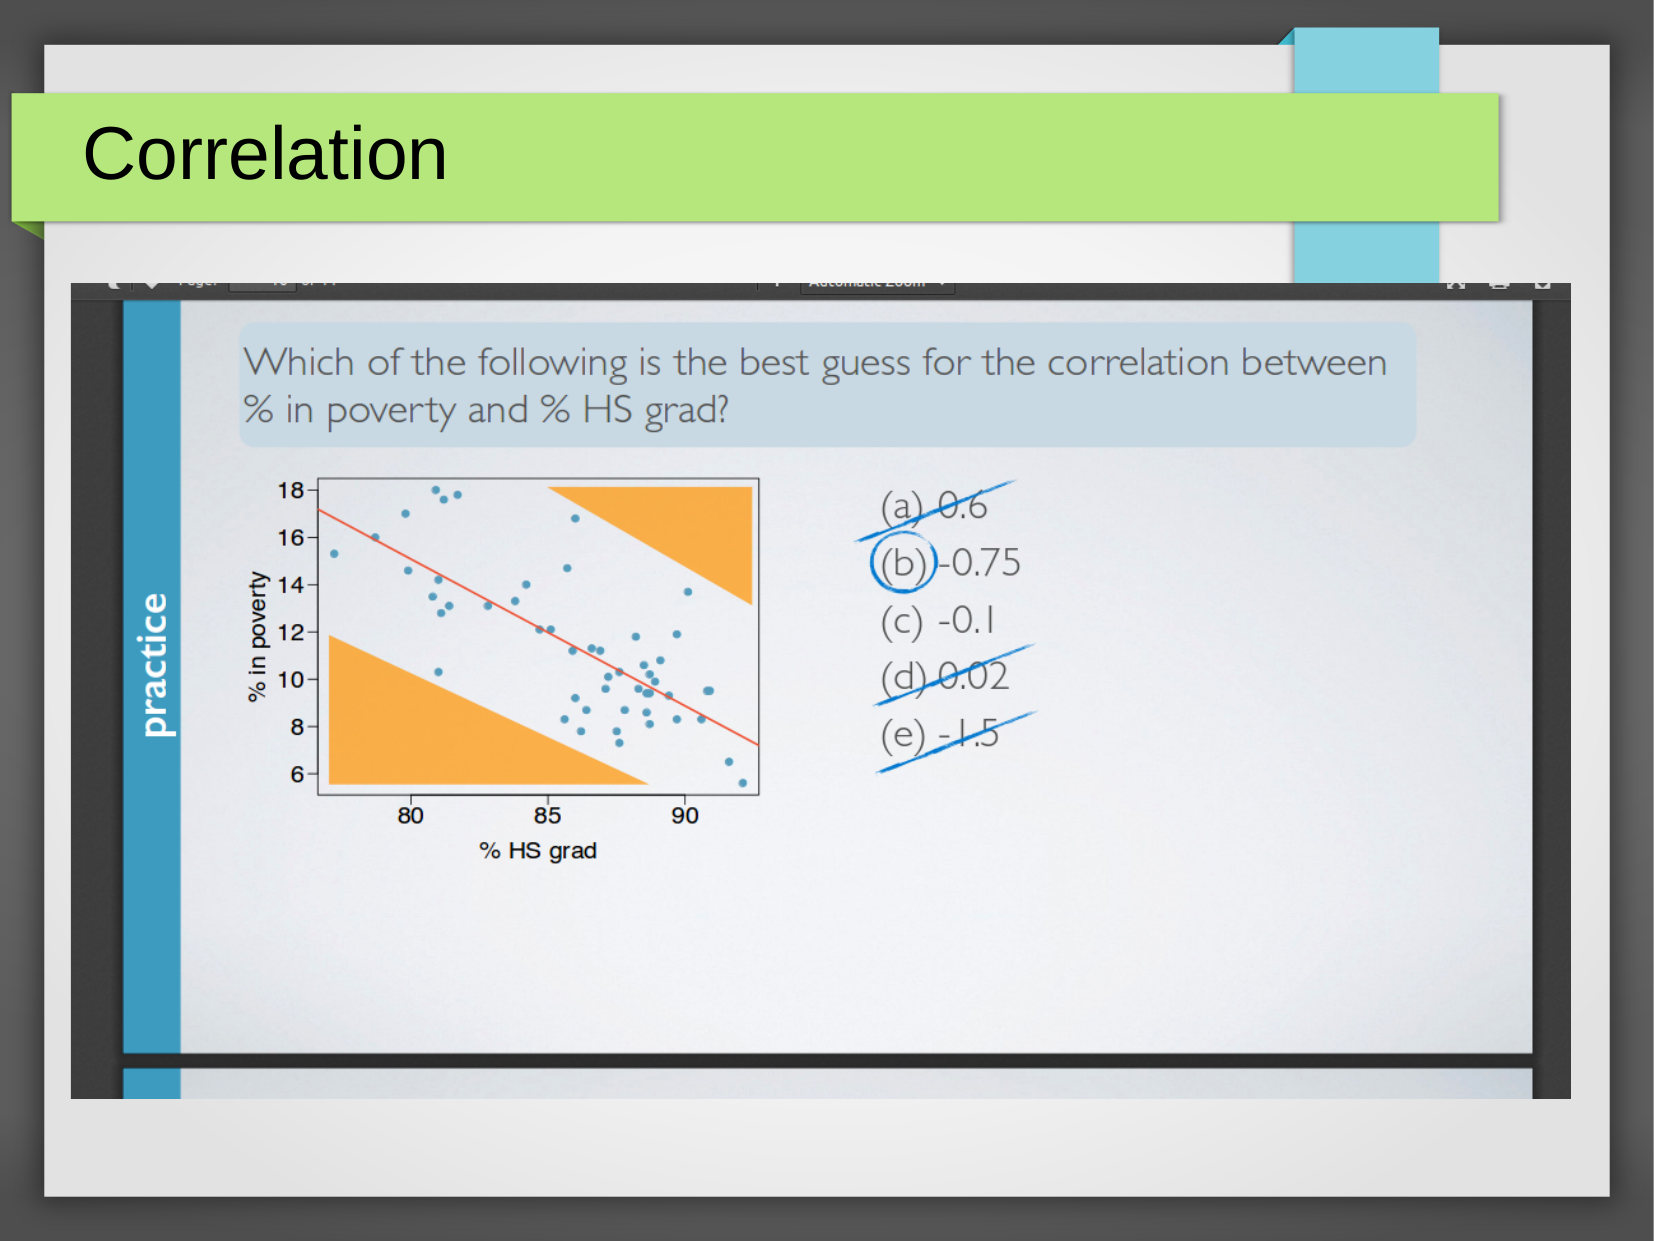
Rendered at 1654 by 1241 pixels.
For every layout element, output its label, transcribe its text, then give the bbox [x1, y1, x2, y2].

picture [0, 0, 1654, 1241]
title Correlation [82, 94, 1264, 213]
